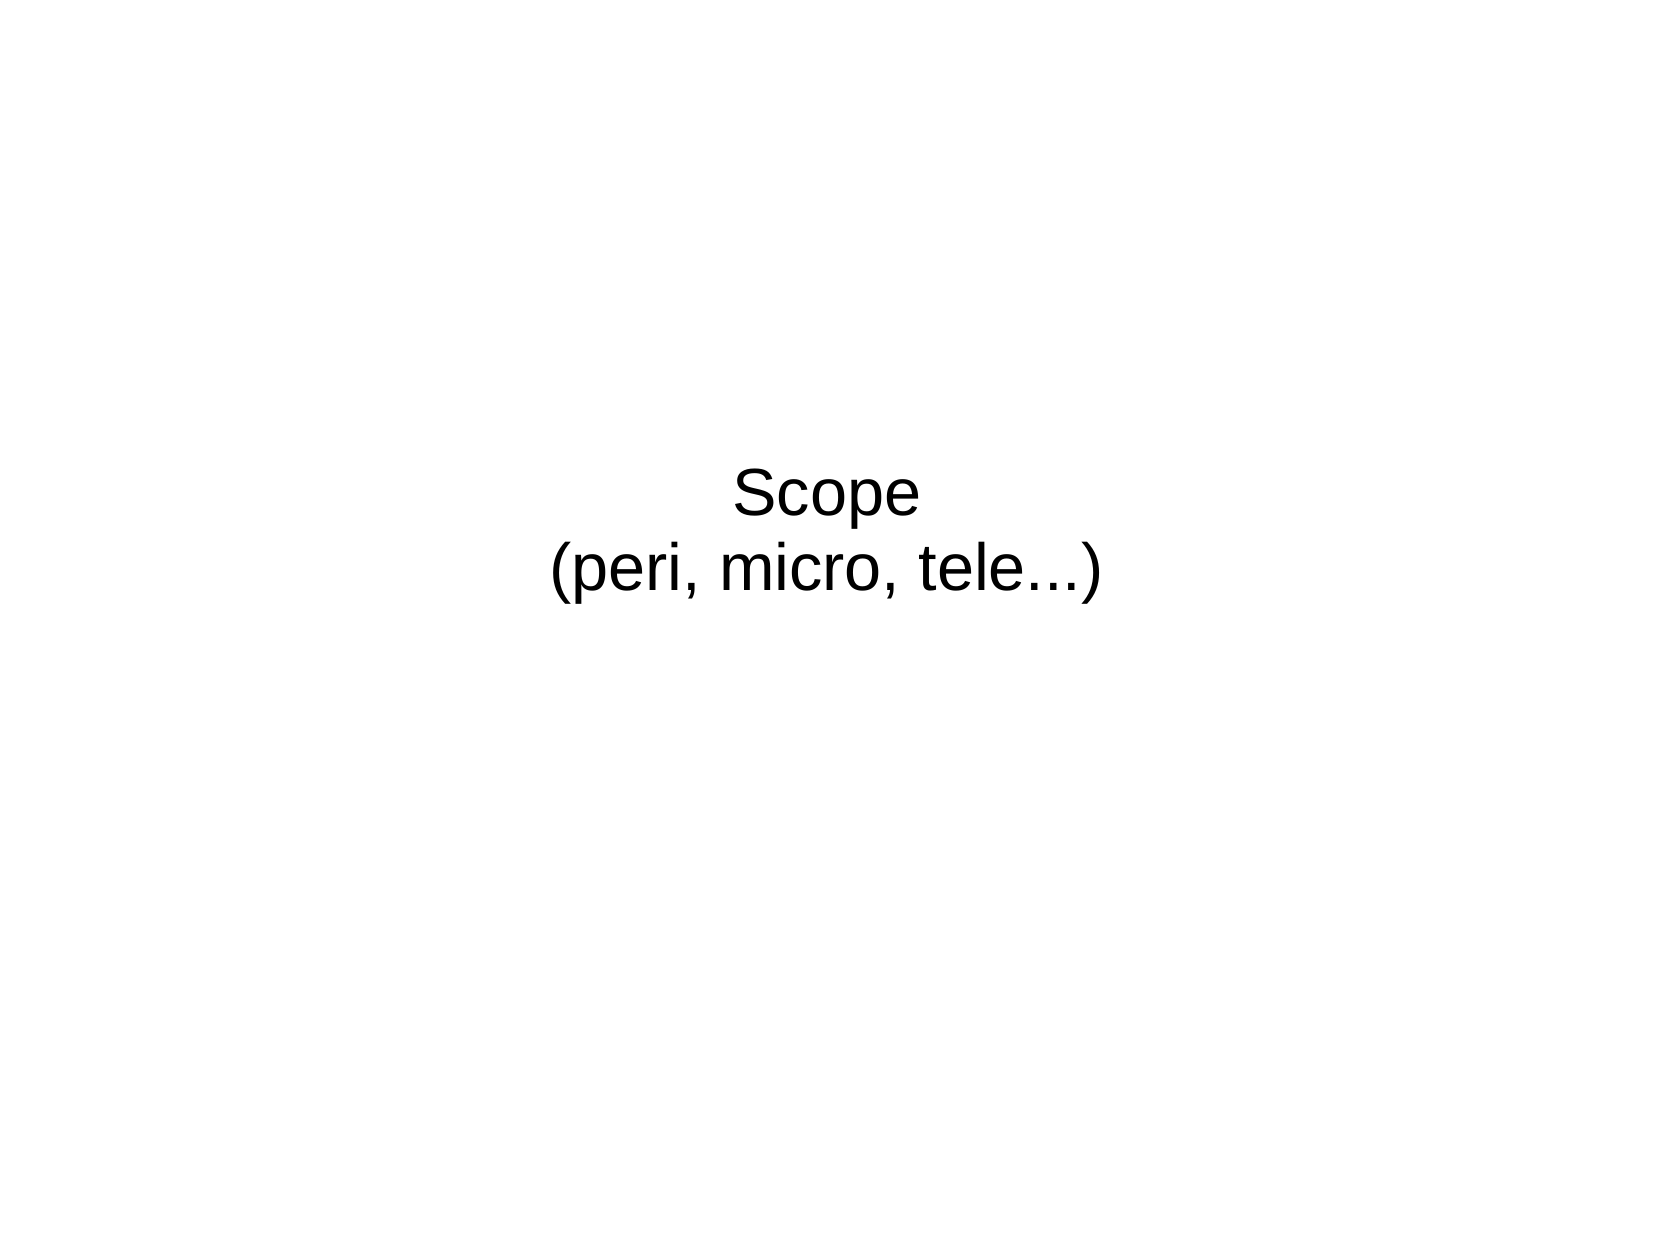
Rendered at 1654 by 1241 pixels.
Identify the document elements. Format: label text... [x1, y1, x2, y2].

subtitle Scope (peri, micro, tele...) [82, 49, 1571, 1010]
